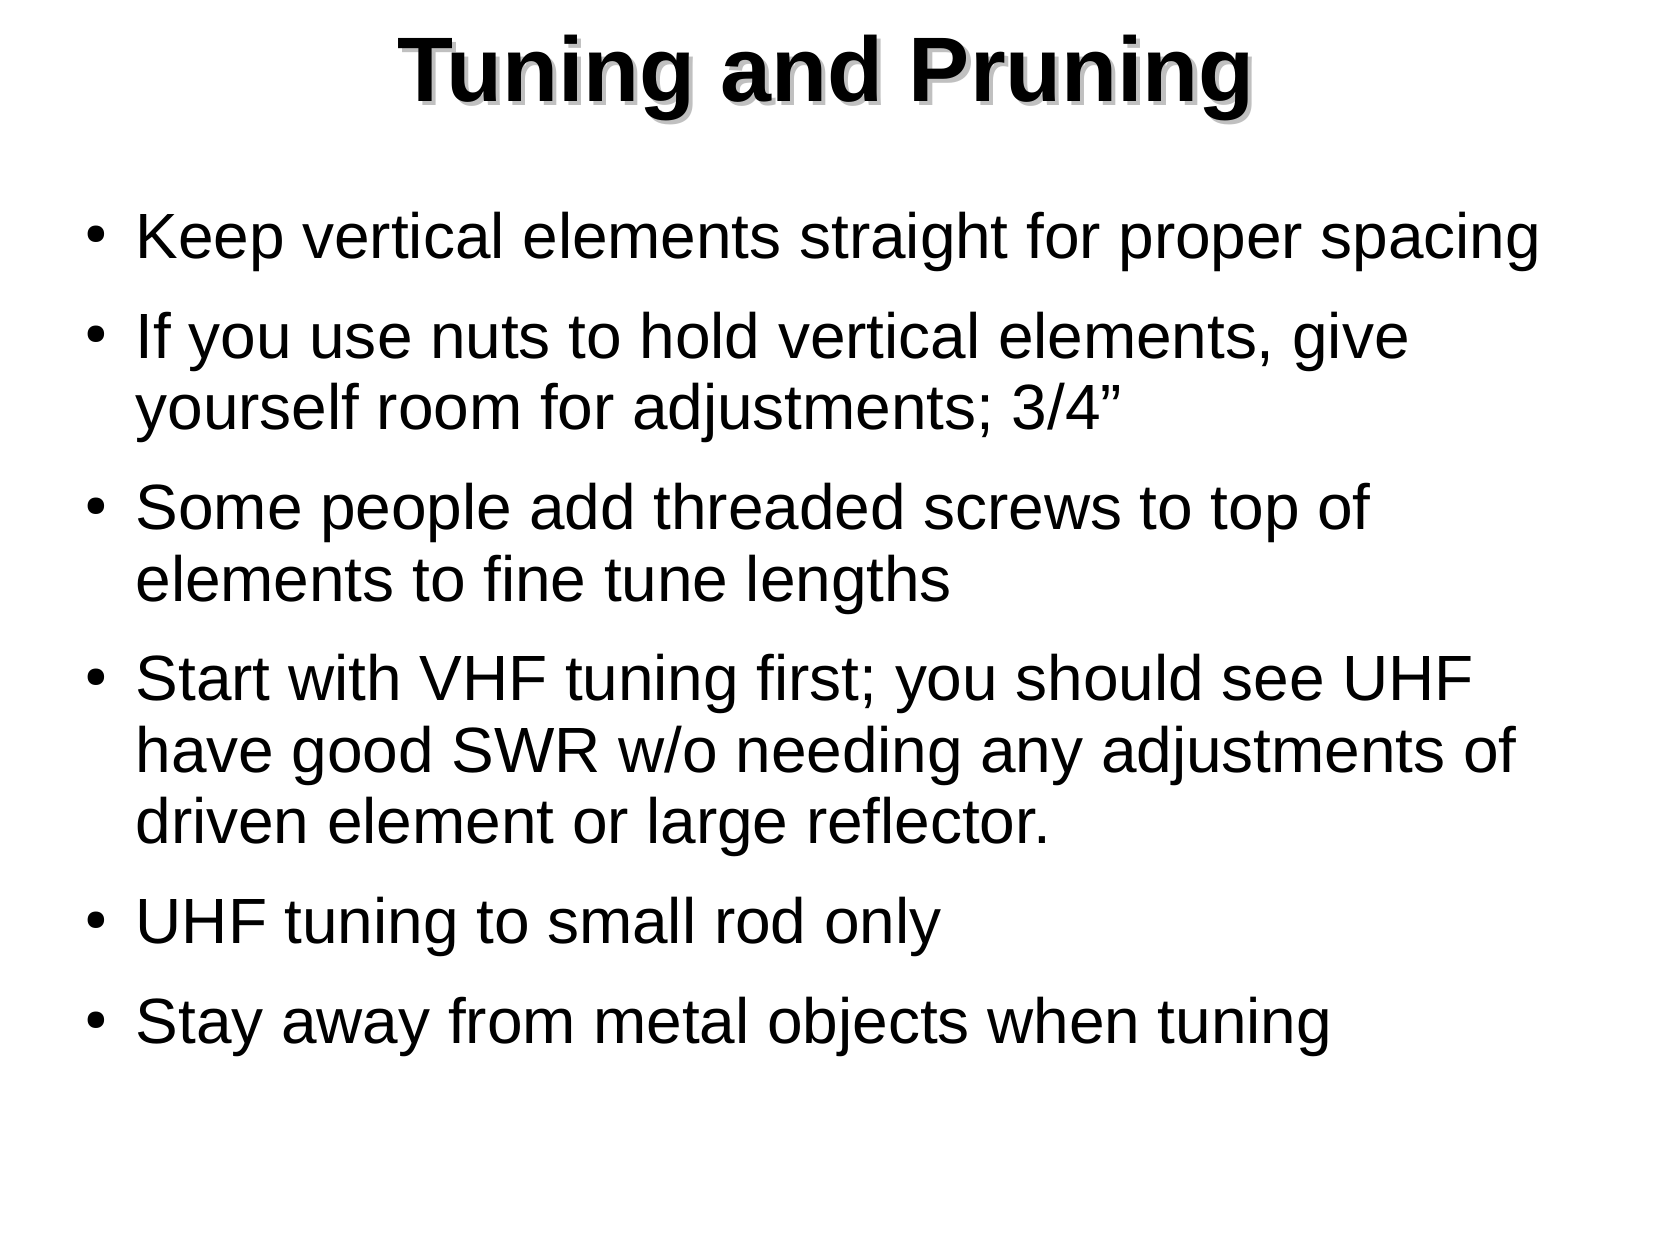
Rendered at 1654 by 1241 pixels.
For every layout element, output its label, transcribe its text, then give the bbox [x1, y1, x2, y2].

title Tuning and Pruning [82, 18, 1571, 122]
list Keep vertical elements straight for proper spacing If you use nuts to hold vertical elements, give yourself room for adjustments; 3/4” Some people add threaded screws to top of elements to fine tune lengths Start with VHF tuning first; you should see UHF have good SWR w/o needing any adjustments of driven element or large reflector. UHF tuning to small rod only Stay away from metal objects when tuning [67, 200, 1621, 1066]
